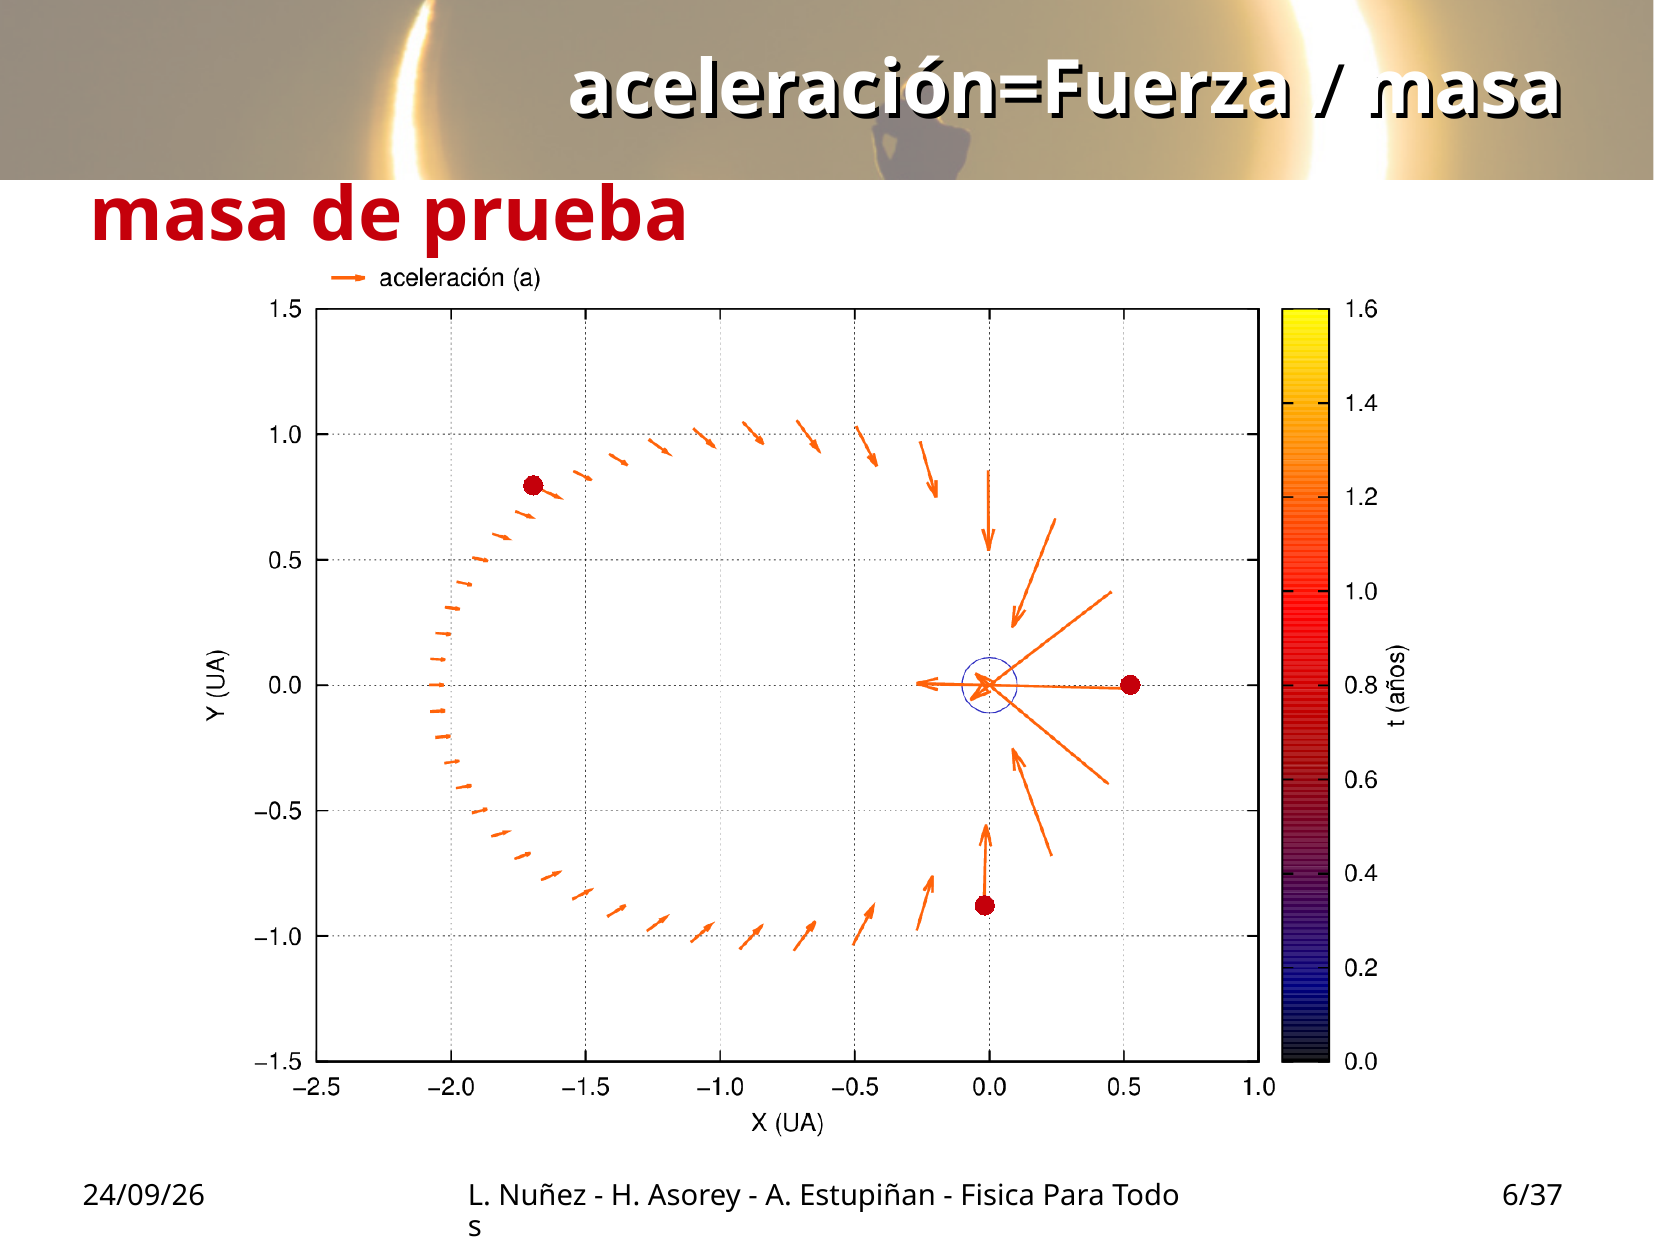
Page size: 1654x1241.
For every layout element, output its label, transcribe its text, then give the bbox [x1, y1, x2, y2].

title aceleración=Fuerza / masa [75, 19, 1564, 151]
picture [196, 254, 1458, 1141]
text_box [975, 895, 995, 916]
picture [0, 0, 1654, 180]
text_box [1120, 675, 1141, 695]
text_box [523, 475, 544, 496]
text_box masa de prueba [75, 152, 683, 256]
